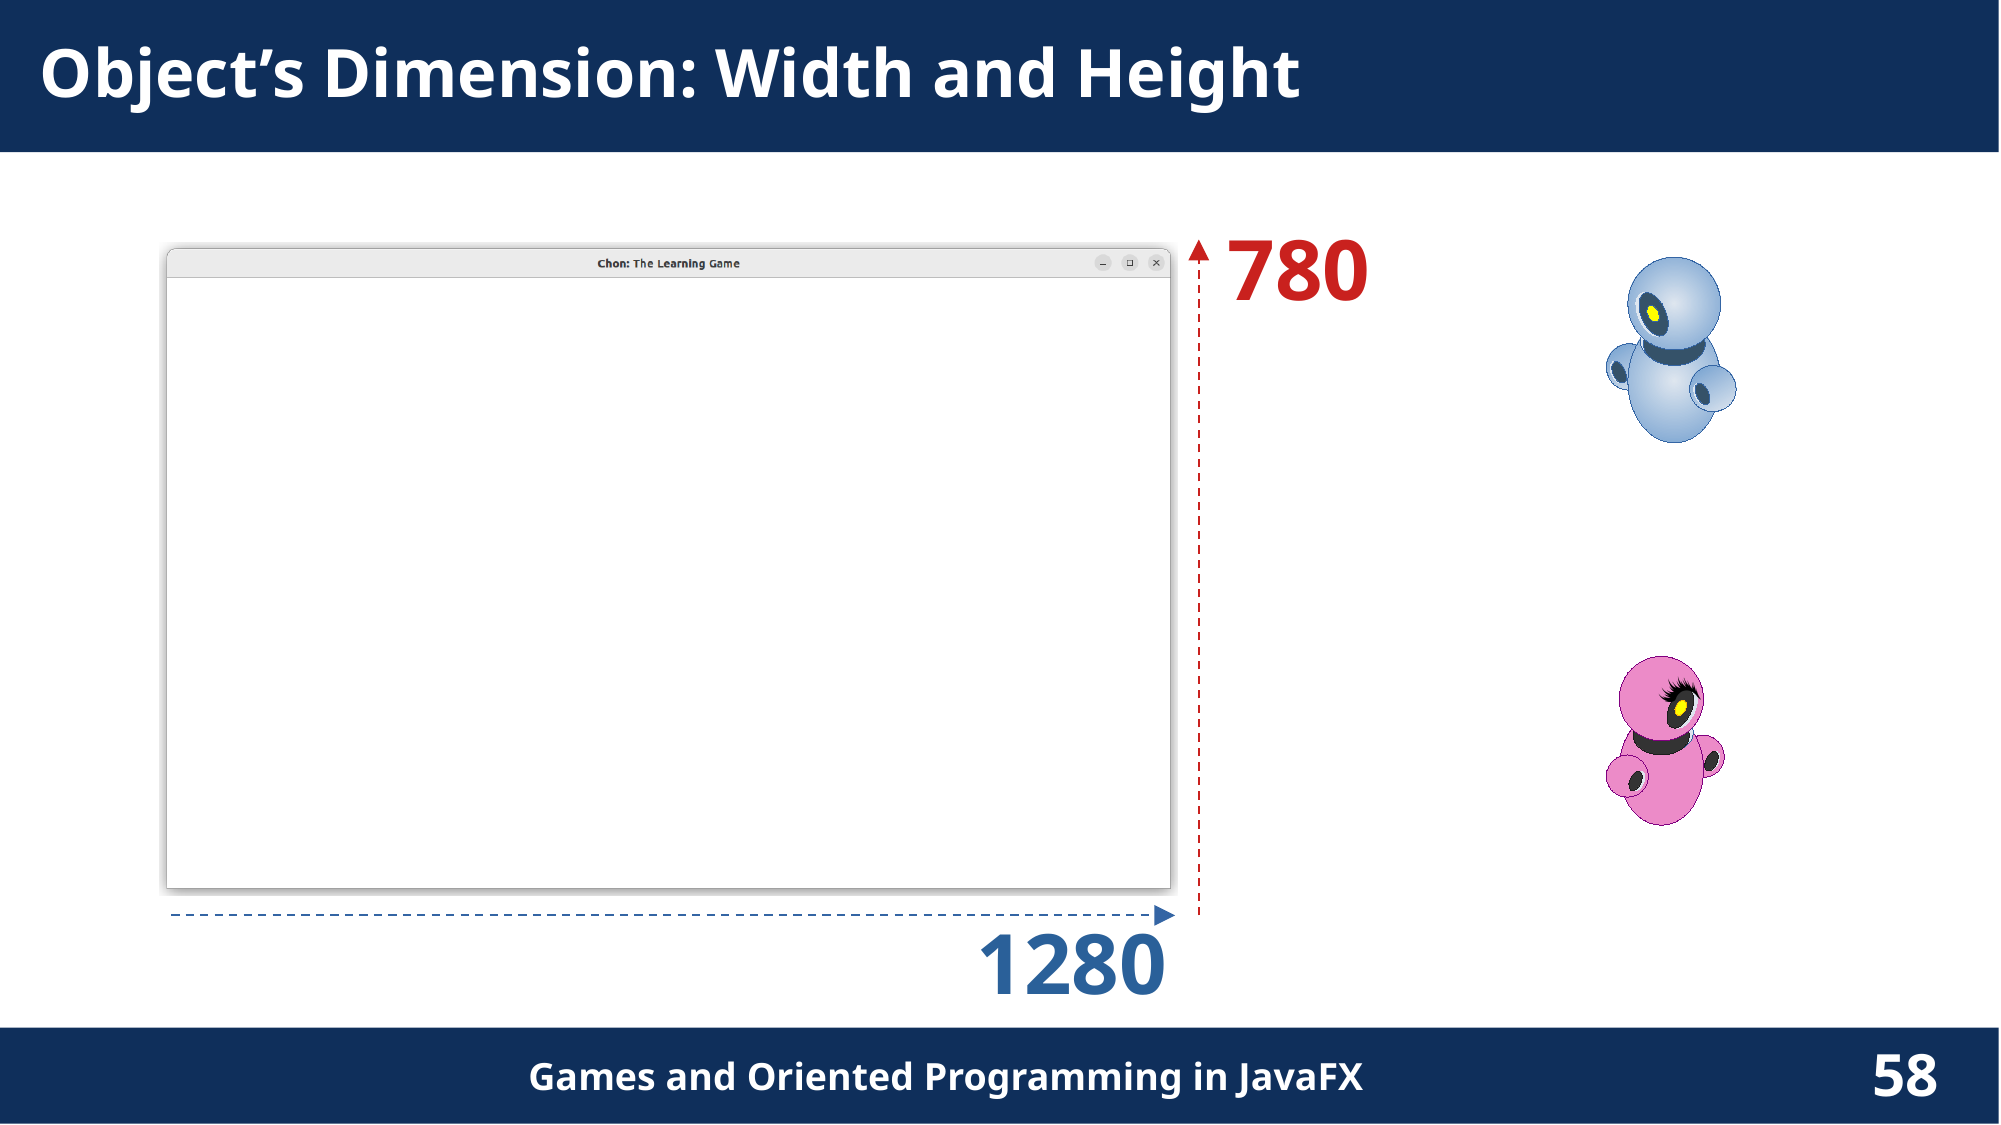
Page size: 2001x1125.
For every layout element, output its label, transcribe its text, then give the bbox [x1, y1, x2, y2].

text_box Object’s Dimension: Width and Height [25, 23, 1999, 119]
text_box [1606, 257, 1737, 443]
text_box 1280 [938, 903, 1205, 1019]
text_box 780 [1204, 210, 1394, 325]
picture [1658, 676, 1703, 702]
text_box [1606, 656, 1725, 826]
picture [159, 242, 1178, 897]
